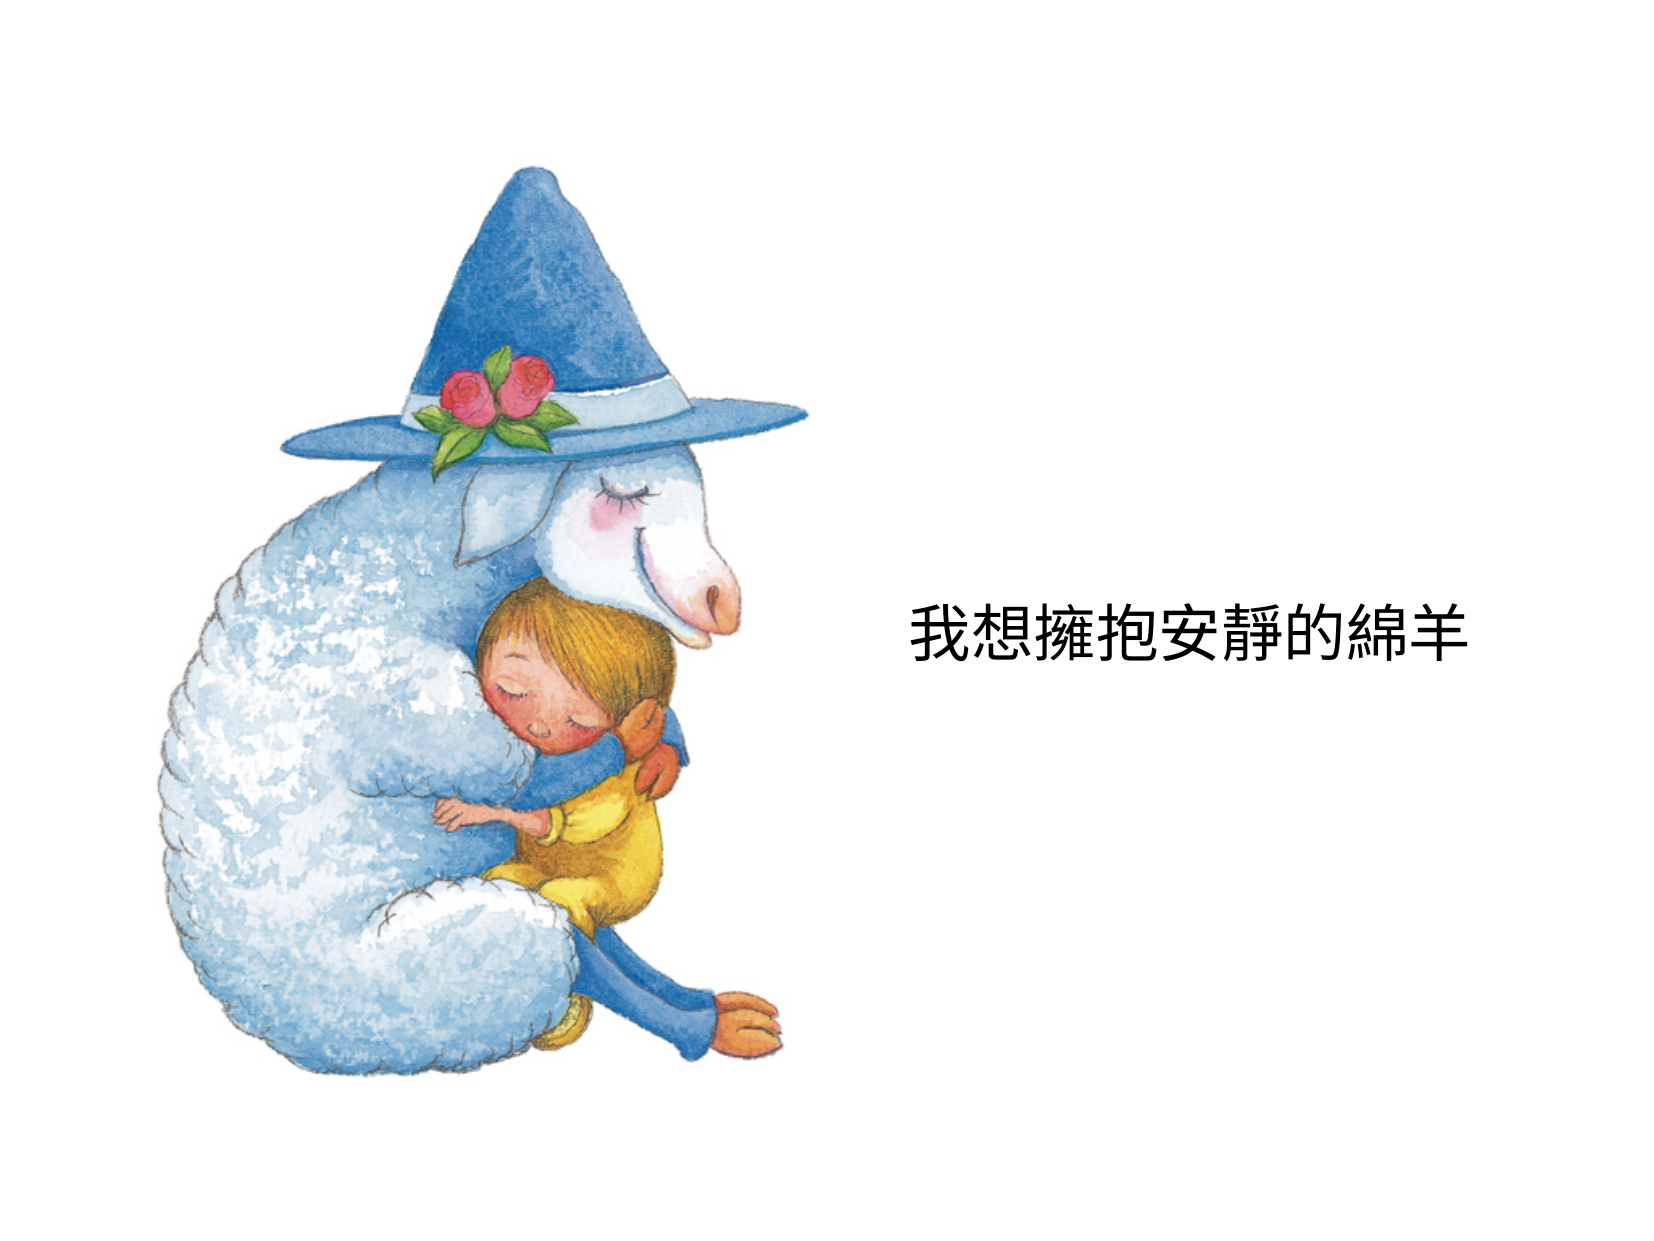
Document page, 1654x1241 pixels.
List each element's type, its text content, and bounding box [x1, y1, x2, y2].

title 我想擁抱安靜的綿羊 [844, 525, 1536, 733]
picture [0, 0, 1653, 1240]
